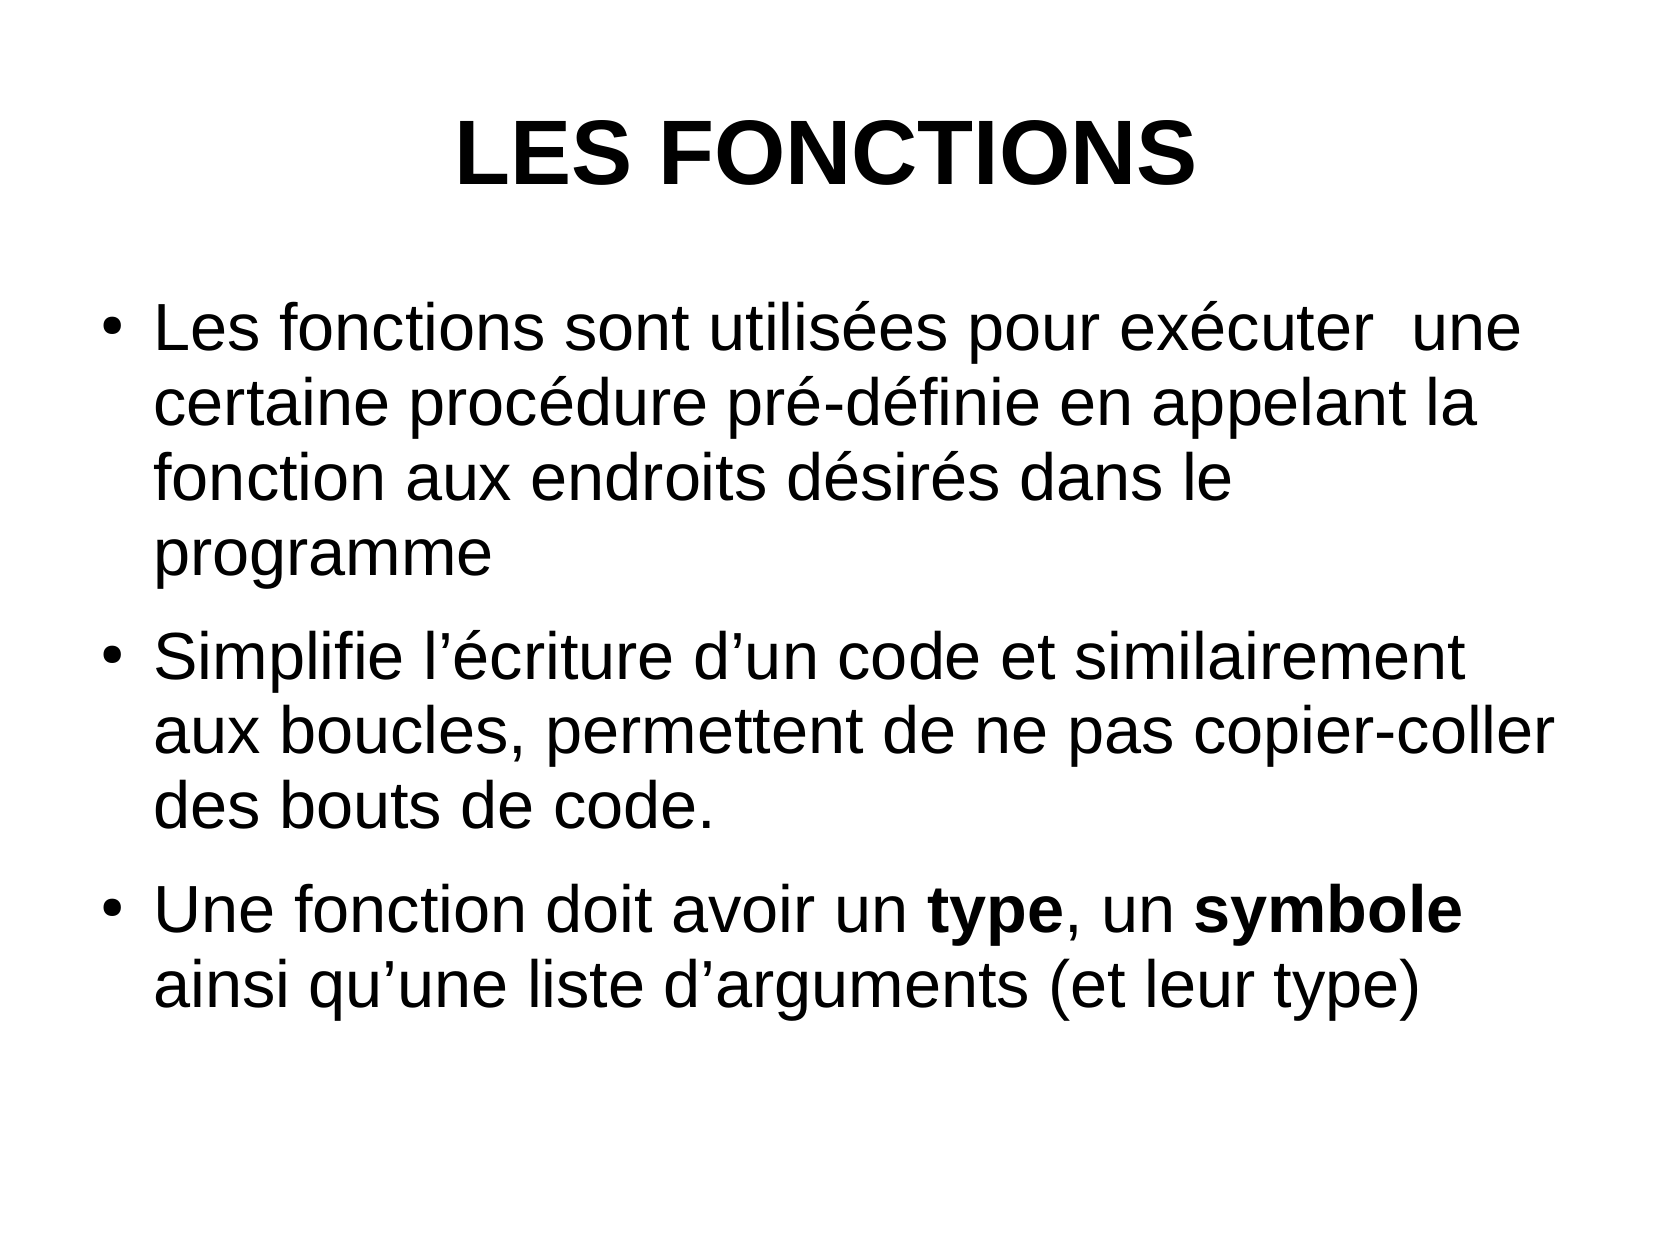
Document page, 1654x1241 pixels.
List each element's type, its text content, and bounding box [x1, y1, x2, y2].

list Les fonctions sont utilisées pour exécuter une certaine procédure pré-définie en appelant la fonction aux endroits désirés dans le programme Simplifie l’écriture d’un code et similairement aux boucles, permettent de ne pas copier-coller des bouts de code. Une fonction doit avoir un type, un symbole ainsi qu’une liste d’arguments (et leur type) [82, 290, 1571, 1023]
title LES FONCTIONS [82, 49, 1571, 257]
